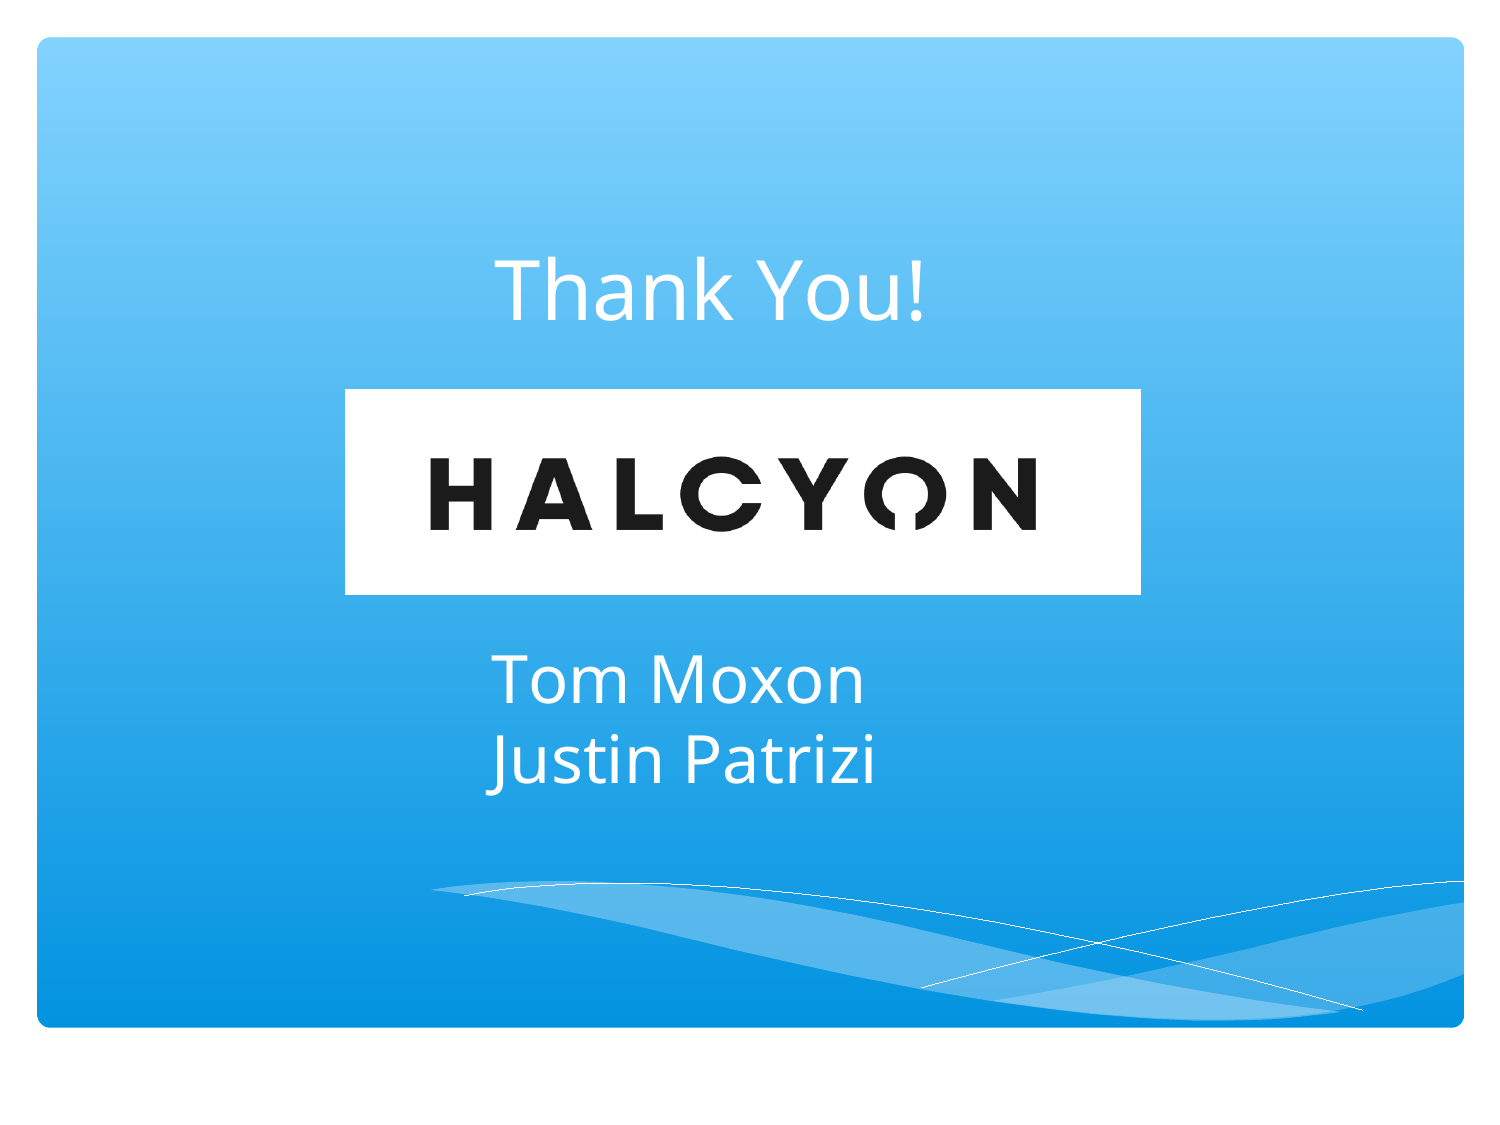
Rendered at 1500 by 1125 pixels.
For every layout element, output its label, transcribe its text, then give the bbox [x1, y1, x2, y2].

text_box Thank You! [480, 230, 980, 346]
picture [345, 389, 1141, 595]
text_box Tom Moxon Justin Patrizi [476, 630, 1051, 805]
